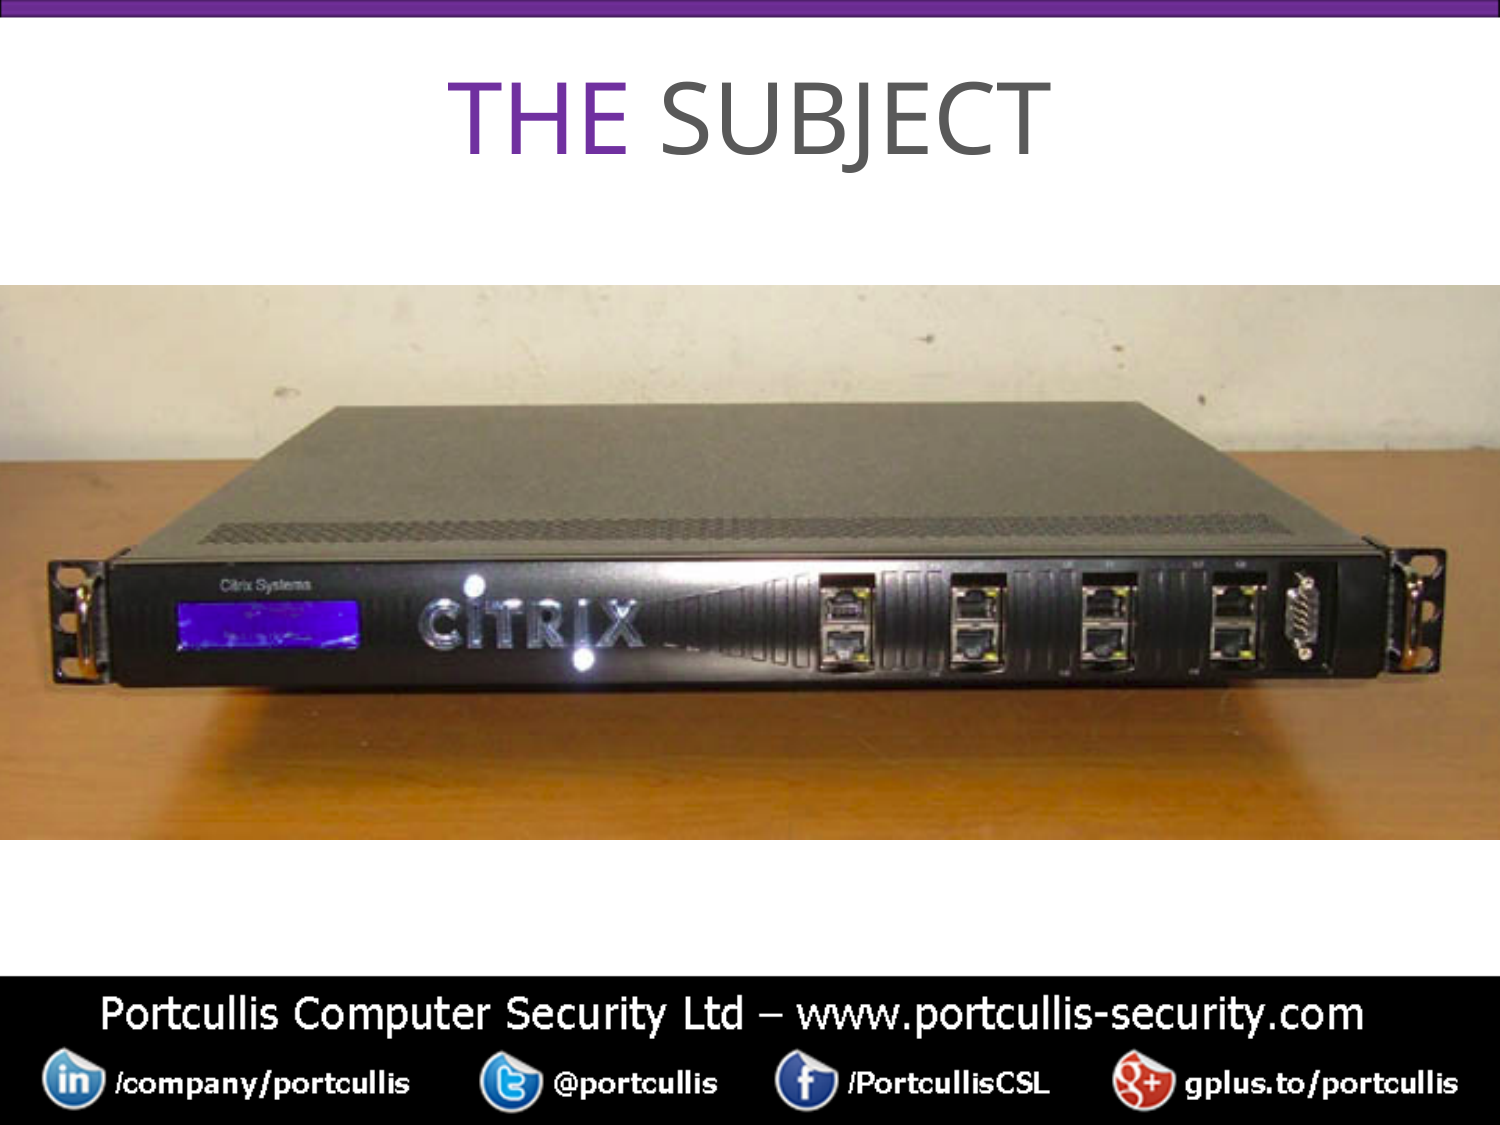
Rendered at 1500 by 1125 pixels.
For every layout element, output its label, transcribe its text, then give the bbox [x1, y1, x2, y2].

title THE SUBJECT [0, 42, 1500, 202]
picture [0, 202, 1500, 1125]
picture [0, 0, 1500, 42]
